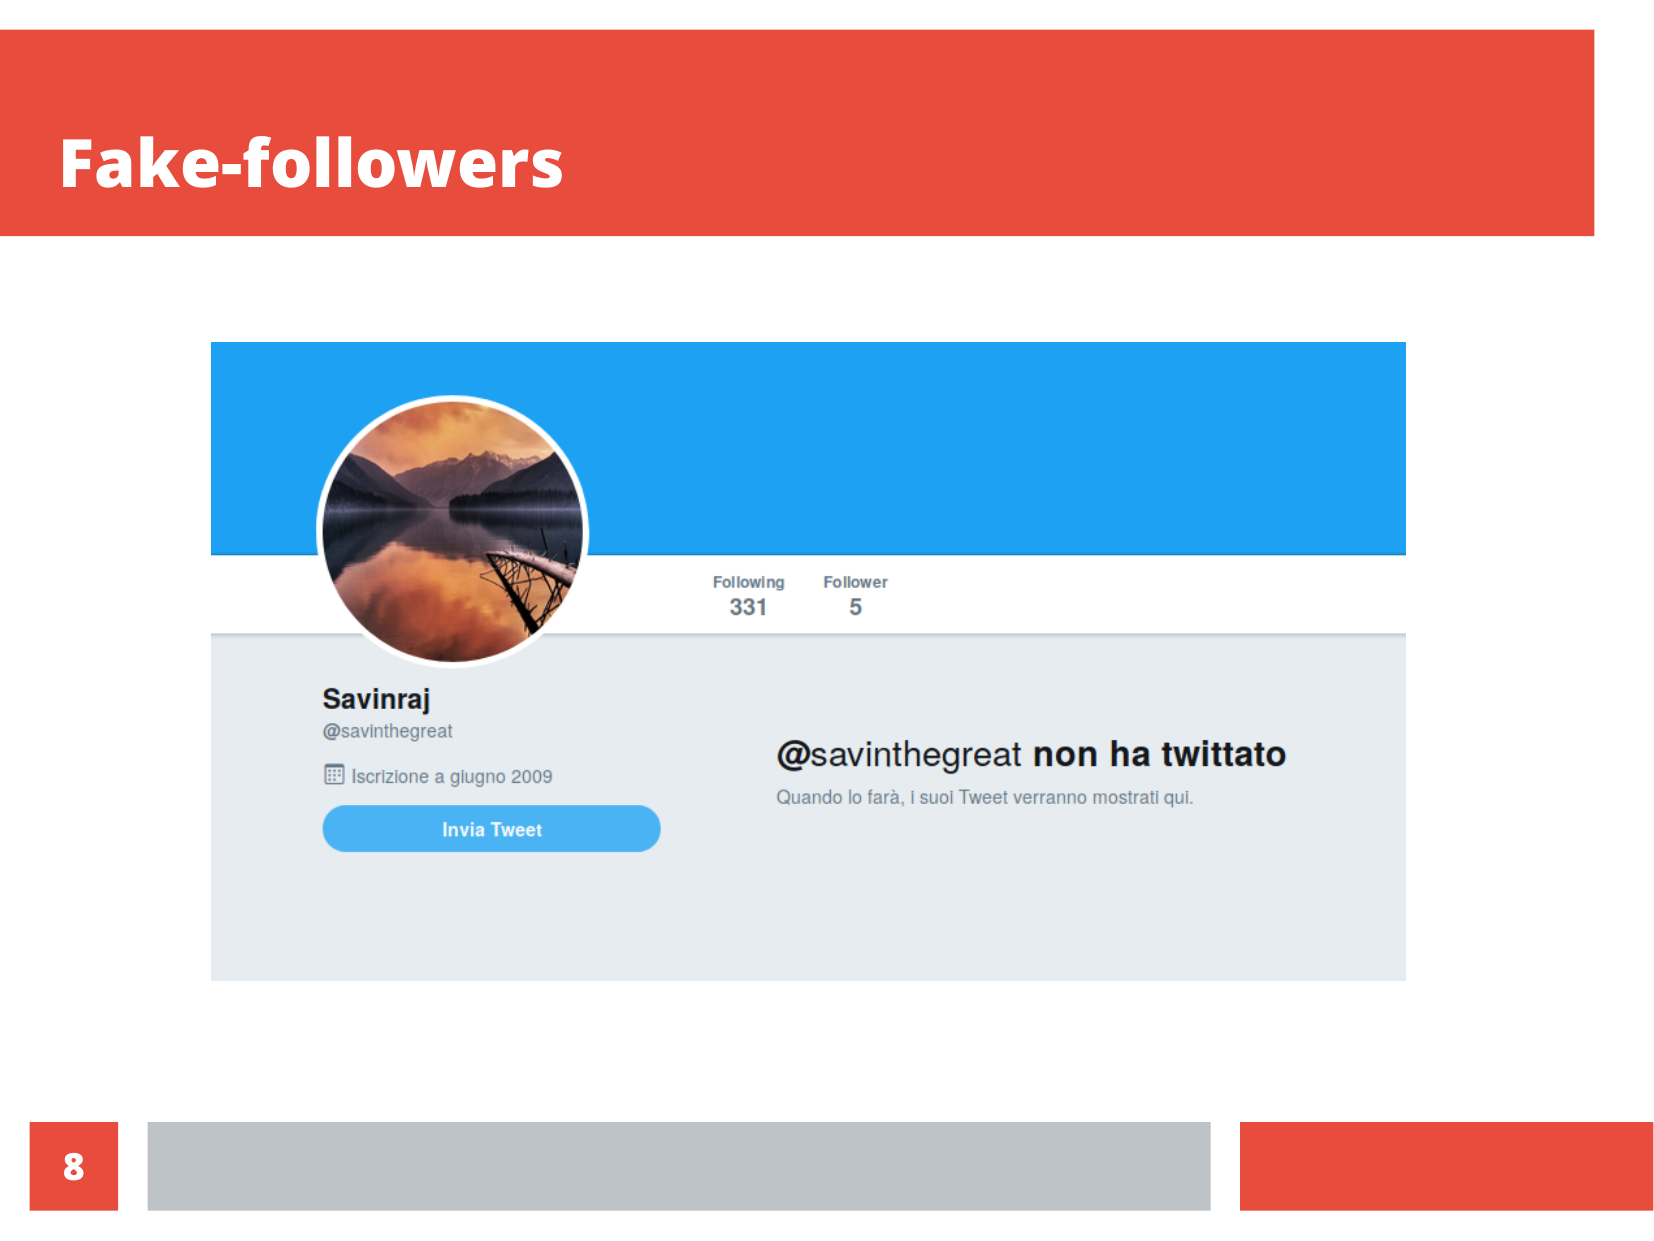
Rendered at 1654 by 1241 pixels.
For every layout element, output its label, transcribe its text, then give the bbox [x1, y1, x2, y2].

title Fake-followers [59, 59, 1595, 207]
picture [211, 342, 1406, 981]
